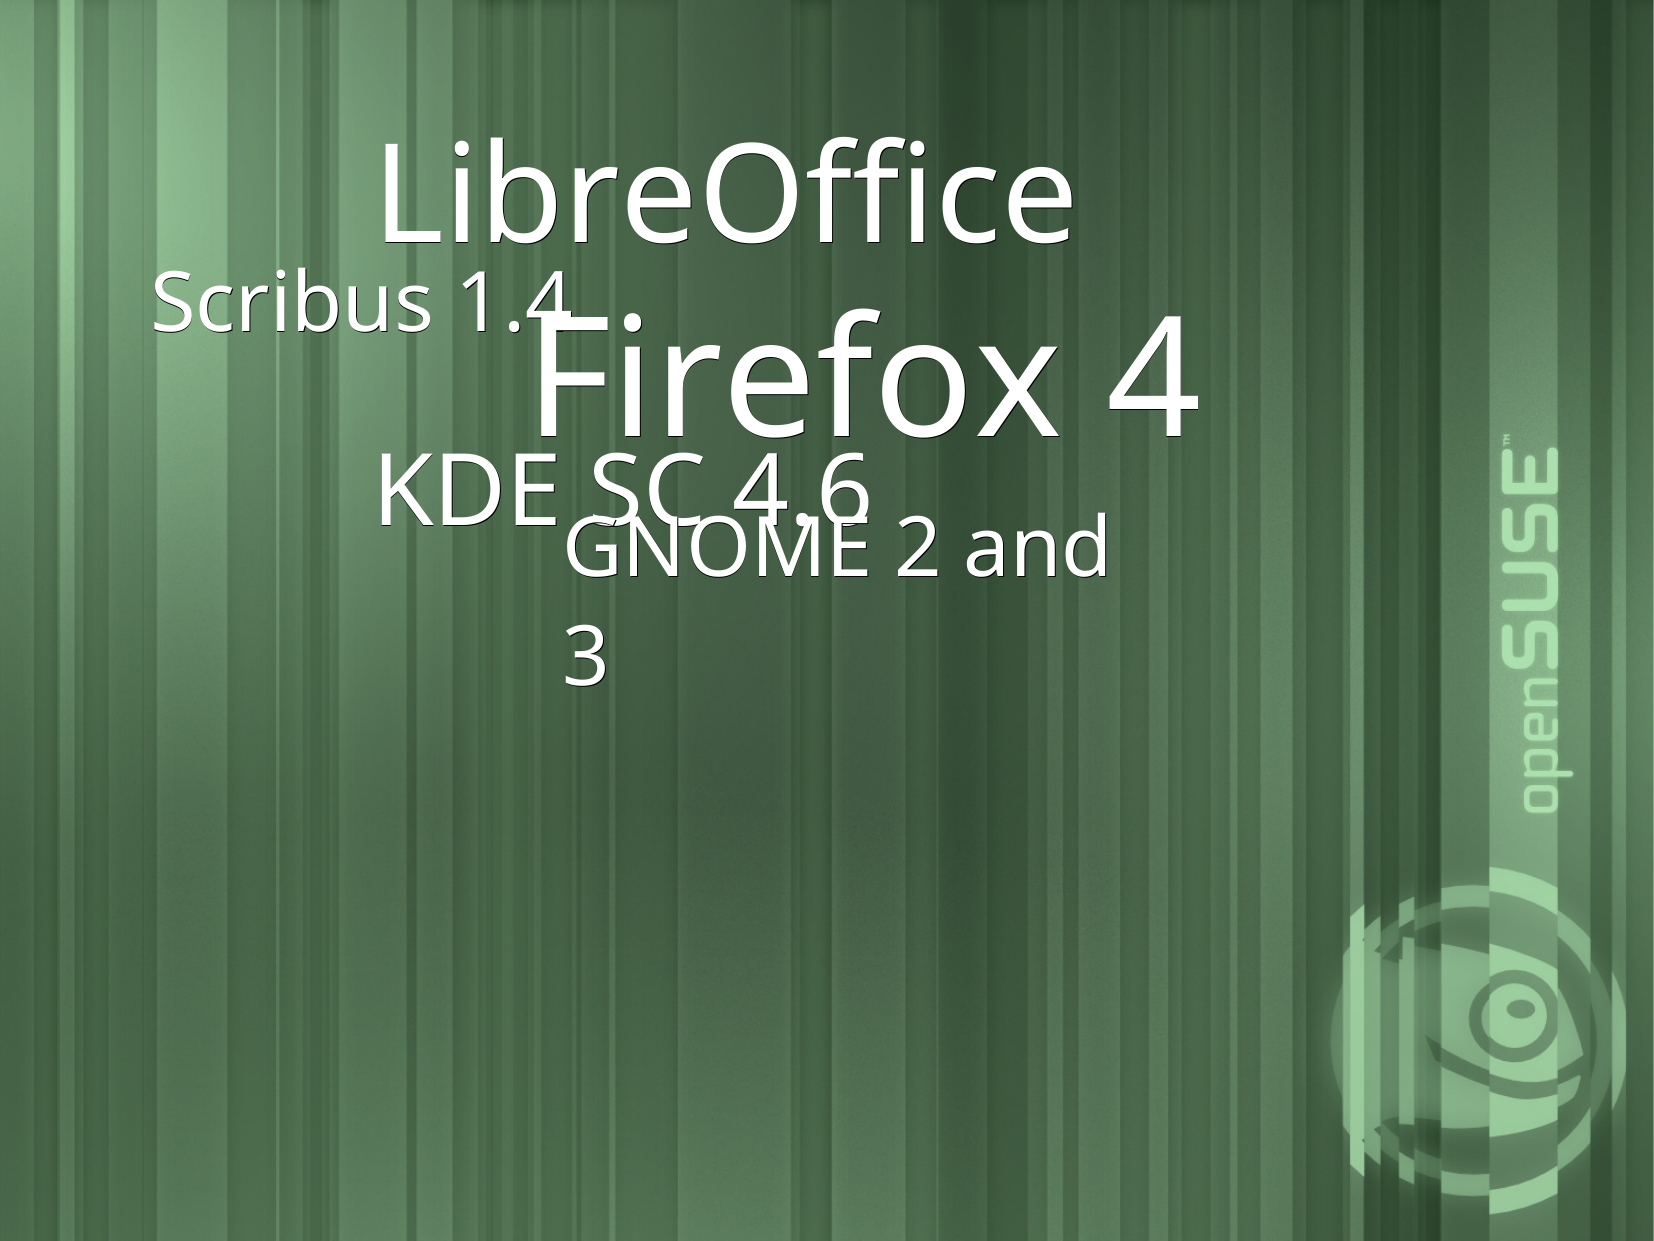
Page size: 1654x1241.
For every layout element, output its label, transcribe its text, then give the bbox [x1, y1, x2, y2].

title KDE SC 4.6 [372, 409, 1276, 563]
picture [0, 0, 1654, 1241]
title GNOME 2 and 3 [562, 522, 1163, 676]
title Scribus 1.4 [150, 222, 866, 376]
title LibreOffice [372, 92, 1088, 254]
title Firefox 4 [525, 254, 1241, 409]
